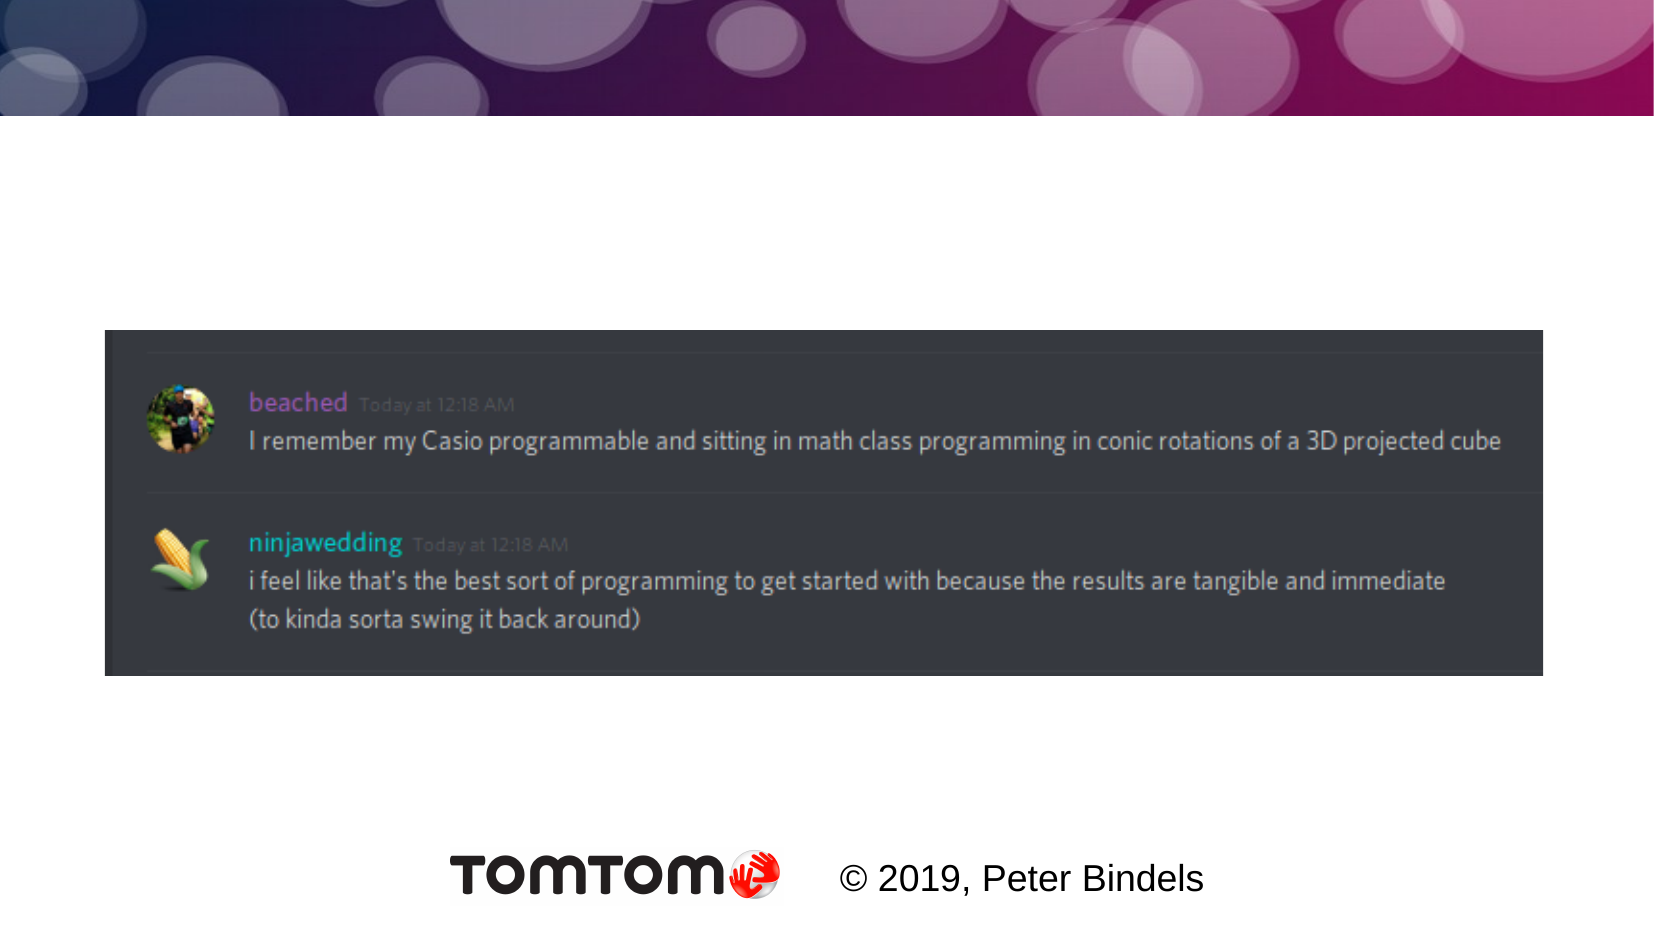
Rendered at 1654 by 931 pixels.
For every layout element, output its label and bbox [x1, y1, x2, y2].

picture [0, 0, 1654, 116]
picture [450, 847, 784, 906]
picture [104, 330, 1544, 676]
